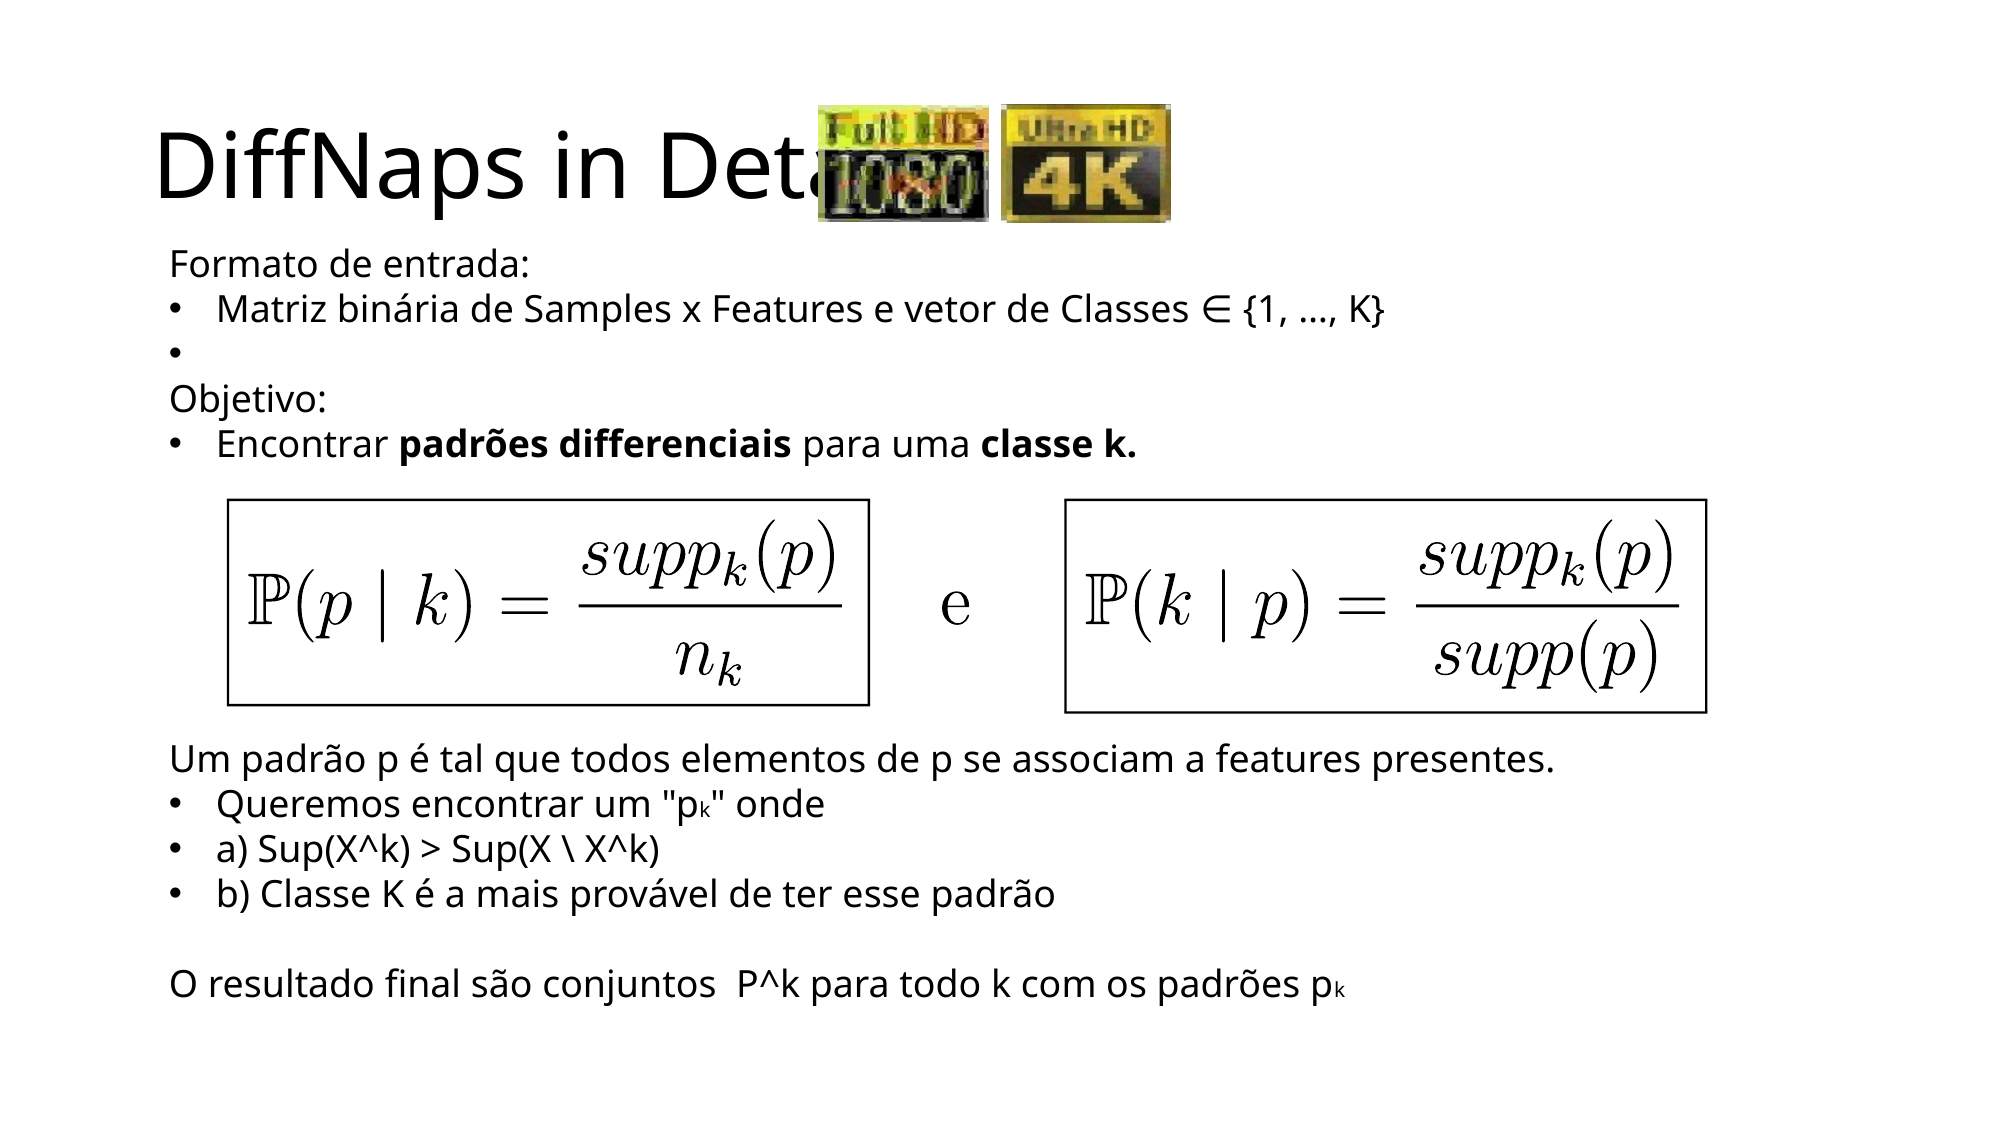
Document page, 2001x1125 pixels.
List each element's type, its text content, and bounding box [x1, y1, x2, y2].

picture [226, 498, 1708, 714]
picture [1001, 104, 1171, 223]
text_box Formato de entrada: Matriz binária de Samples x Features e vetor de Classes ∈ {1, …, K} Objetivo: Encontrar padrões differenciais para uma classe k. Um padrão p é tal que todos elementos de p se associam a features presentes. Queremos encontrar um "pk" onde a) Sup(X^k) > Sup(X \ X^k) b) Classe K é a mais provável de ter esse padrão O resultado final são conjuntos P^k para todo k com os padrões pk [153, 232, 1779, 1021]
picture [818, 105, 989, 222]
title DiffNaps in Detail [137, 59, 1863, 278]
